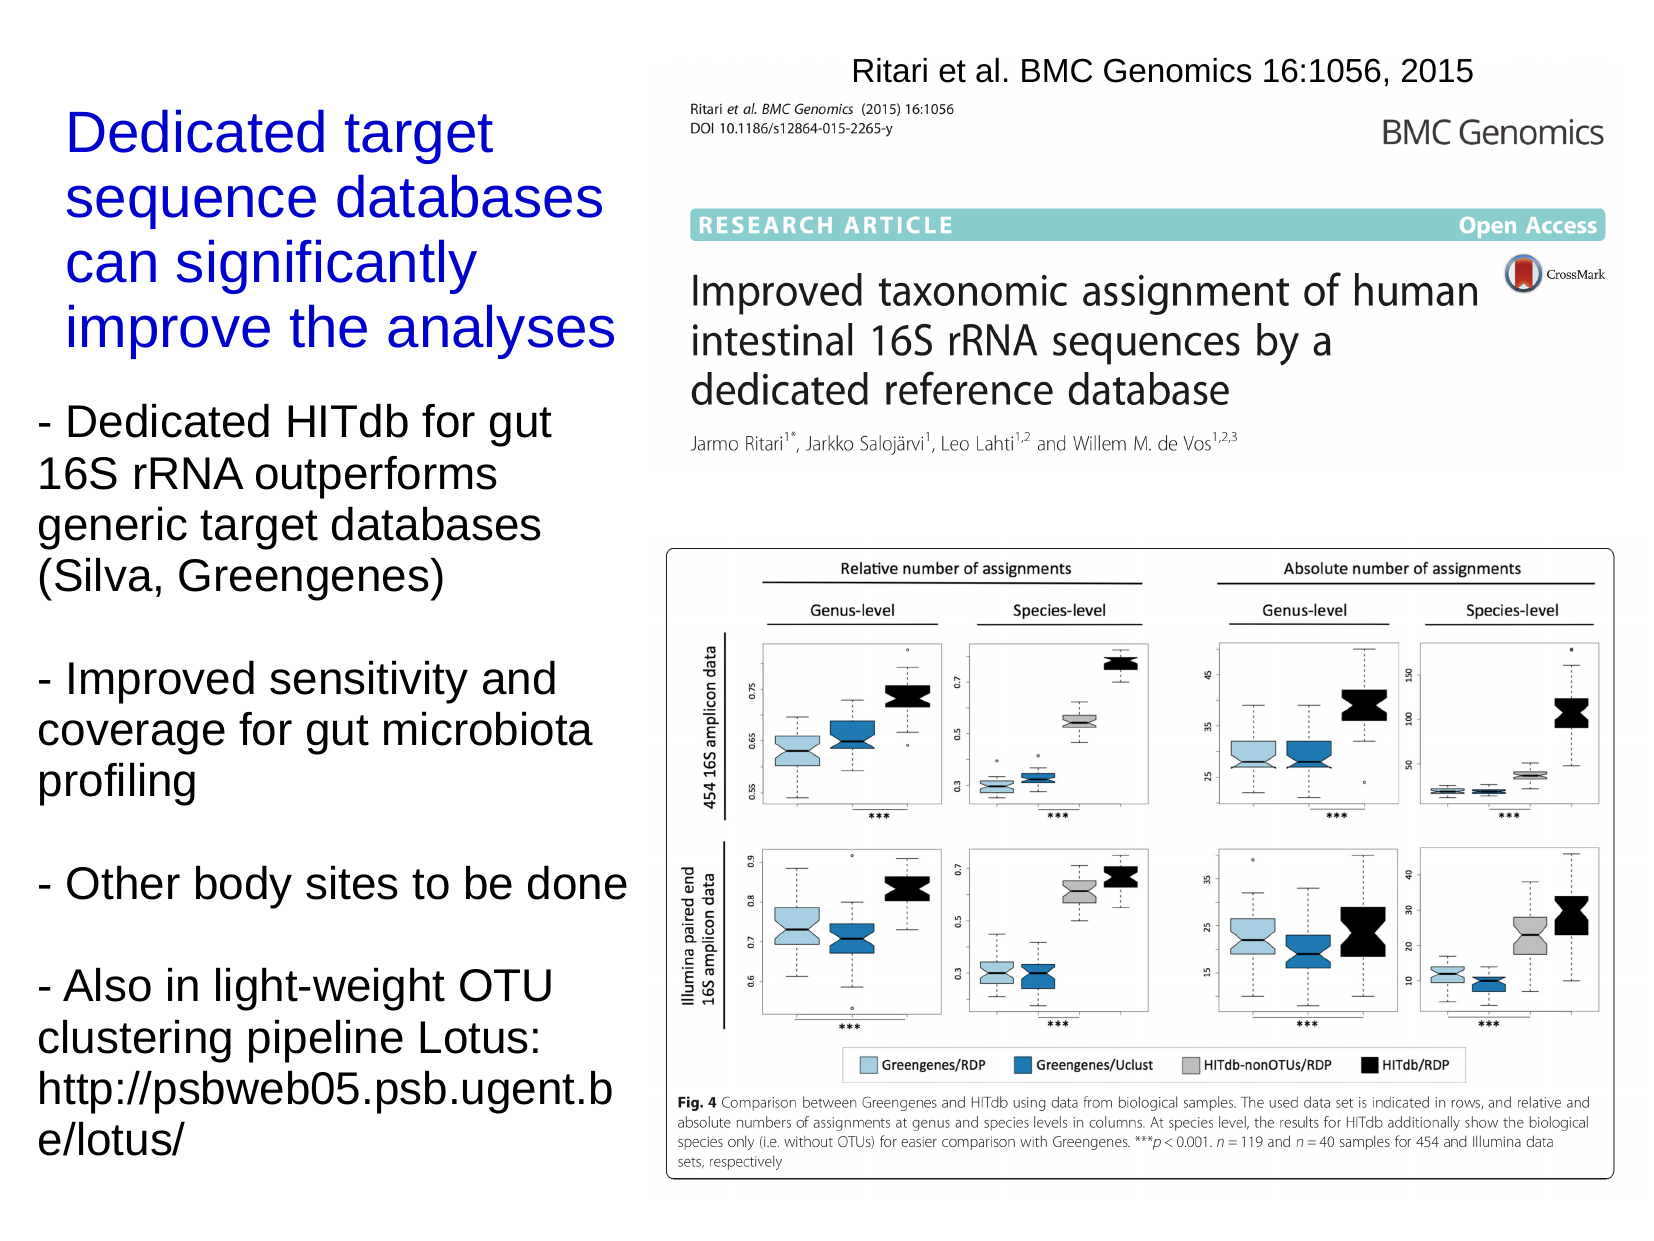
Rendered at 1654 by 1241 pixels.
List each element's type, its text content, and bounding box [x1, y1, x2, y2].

picture [650, 59, 1623, 472]
text_box Dedicated target sequence databases can significantly improve the analyses [50, 92, 679, 498]
text_box Ritari et al. BMC Genomics 16:1056, 2015 [836, 45, 1557, 134]
text_box - Dedicated HITdb for gut 16S rRNA outperforms generic target databases (Silva, Greengenes) - Improved sensitivity and coverage for gut microbiota profiling - Other body sites to be done - Also in light-weight OTU clustering pipeline Lotus: http://psbweb05.psb.ugent.be/lotus/ [23, 389, 649, 1225]
picture [649, 530, 1646, 1199]
